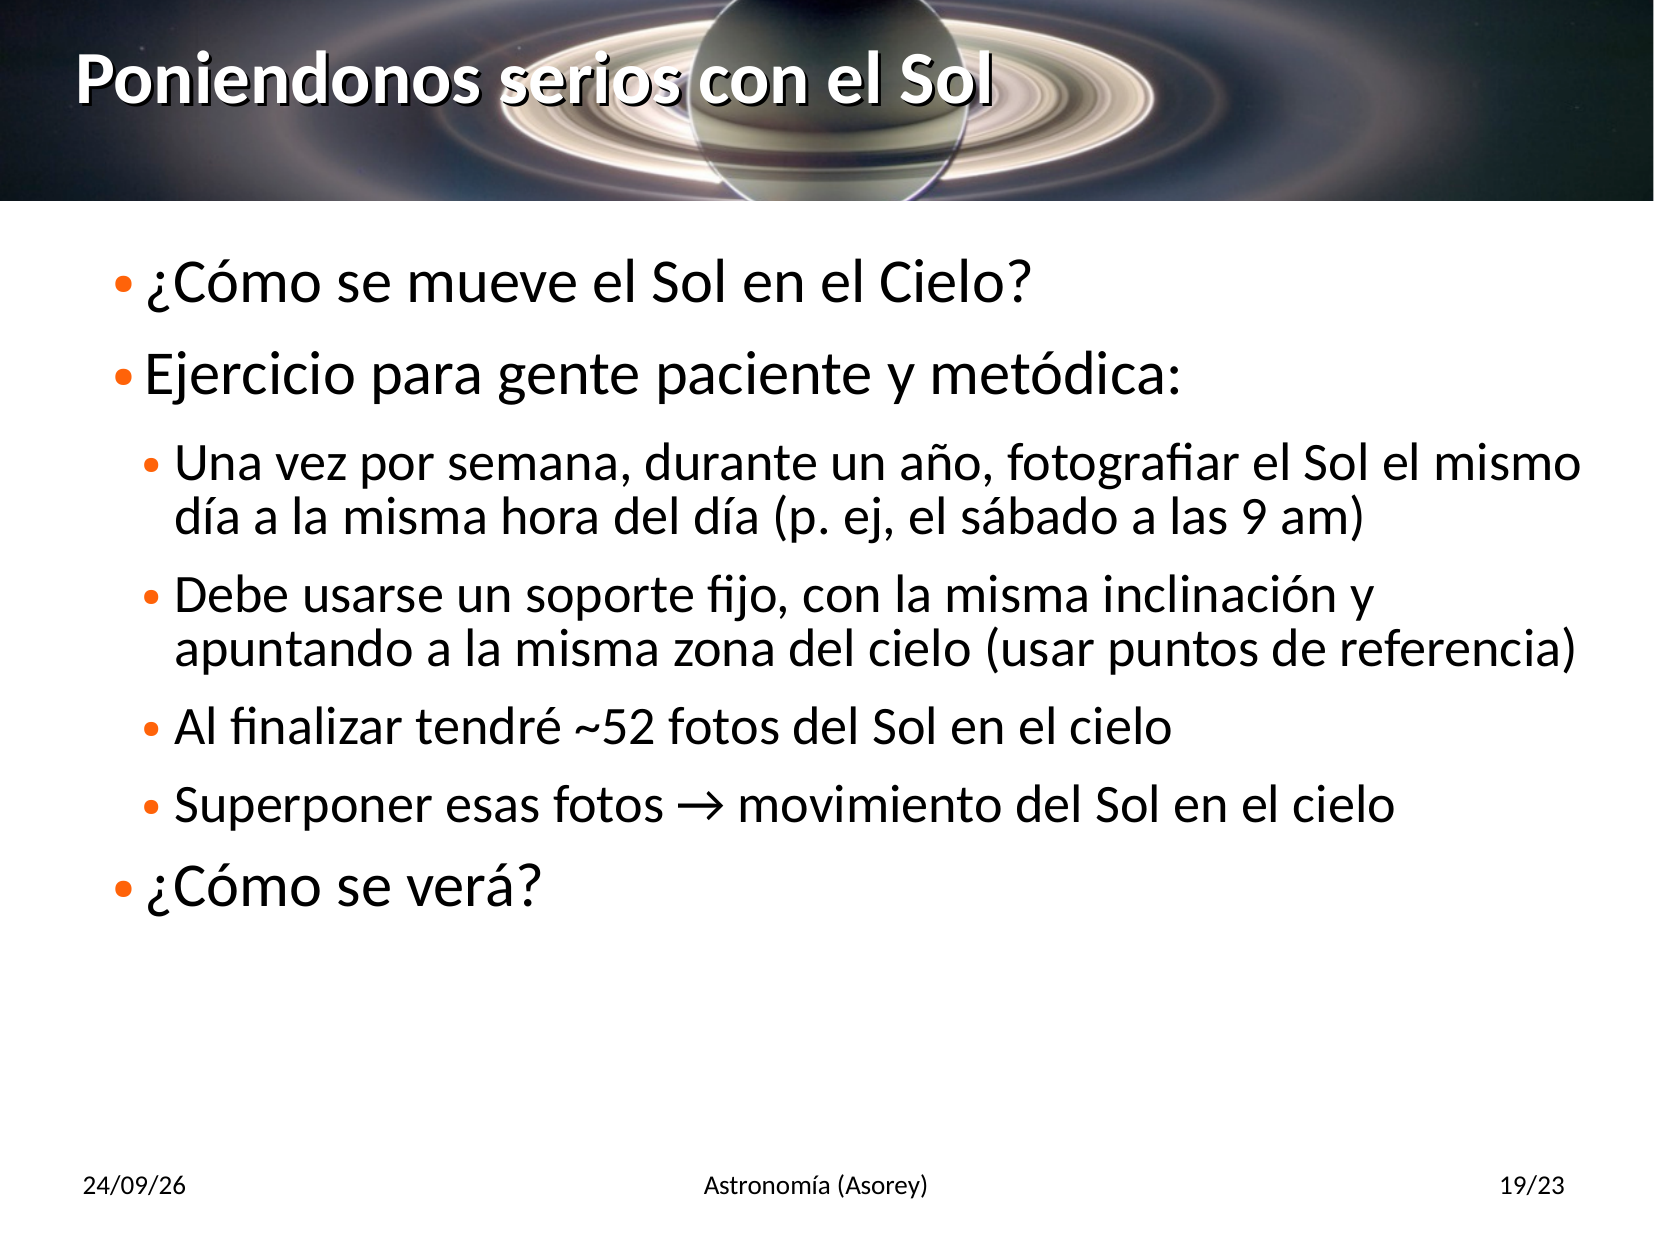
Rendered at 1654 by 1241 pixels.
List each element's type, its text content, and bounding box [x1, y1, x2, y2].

title Poniendonos serios con el Sol [75, 19, 1564, 151]
list ¿Cómo se mueve el Sol en el Cielo? Ejercicio para gente paciente y metódica: Una vez por semana, durante un año, fotografiar el Sol el mismo día a la misma hora del día (p. ej, el sábado a las 9 am) Debe usarse un soporte fijo, con la misma inclinación y apuntando a la misma zona del cielo (usar puntos de referencia) Al finalizar tendré ~52 fotos del Sol en el cielo Superponer esas fotos → movimiento del Sol en el cielo ¿Cómo se verá? [82, 255, 1591, 1174]
picture [0, 0, 1654, 201]
